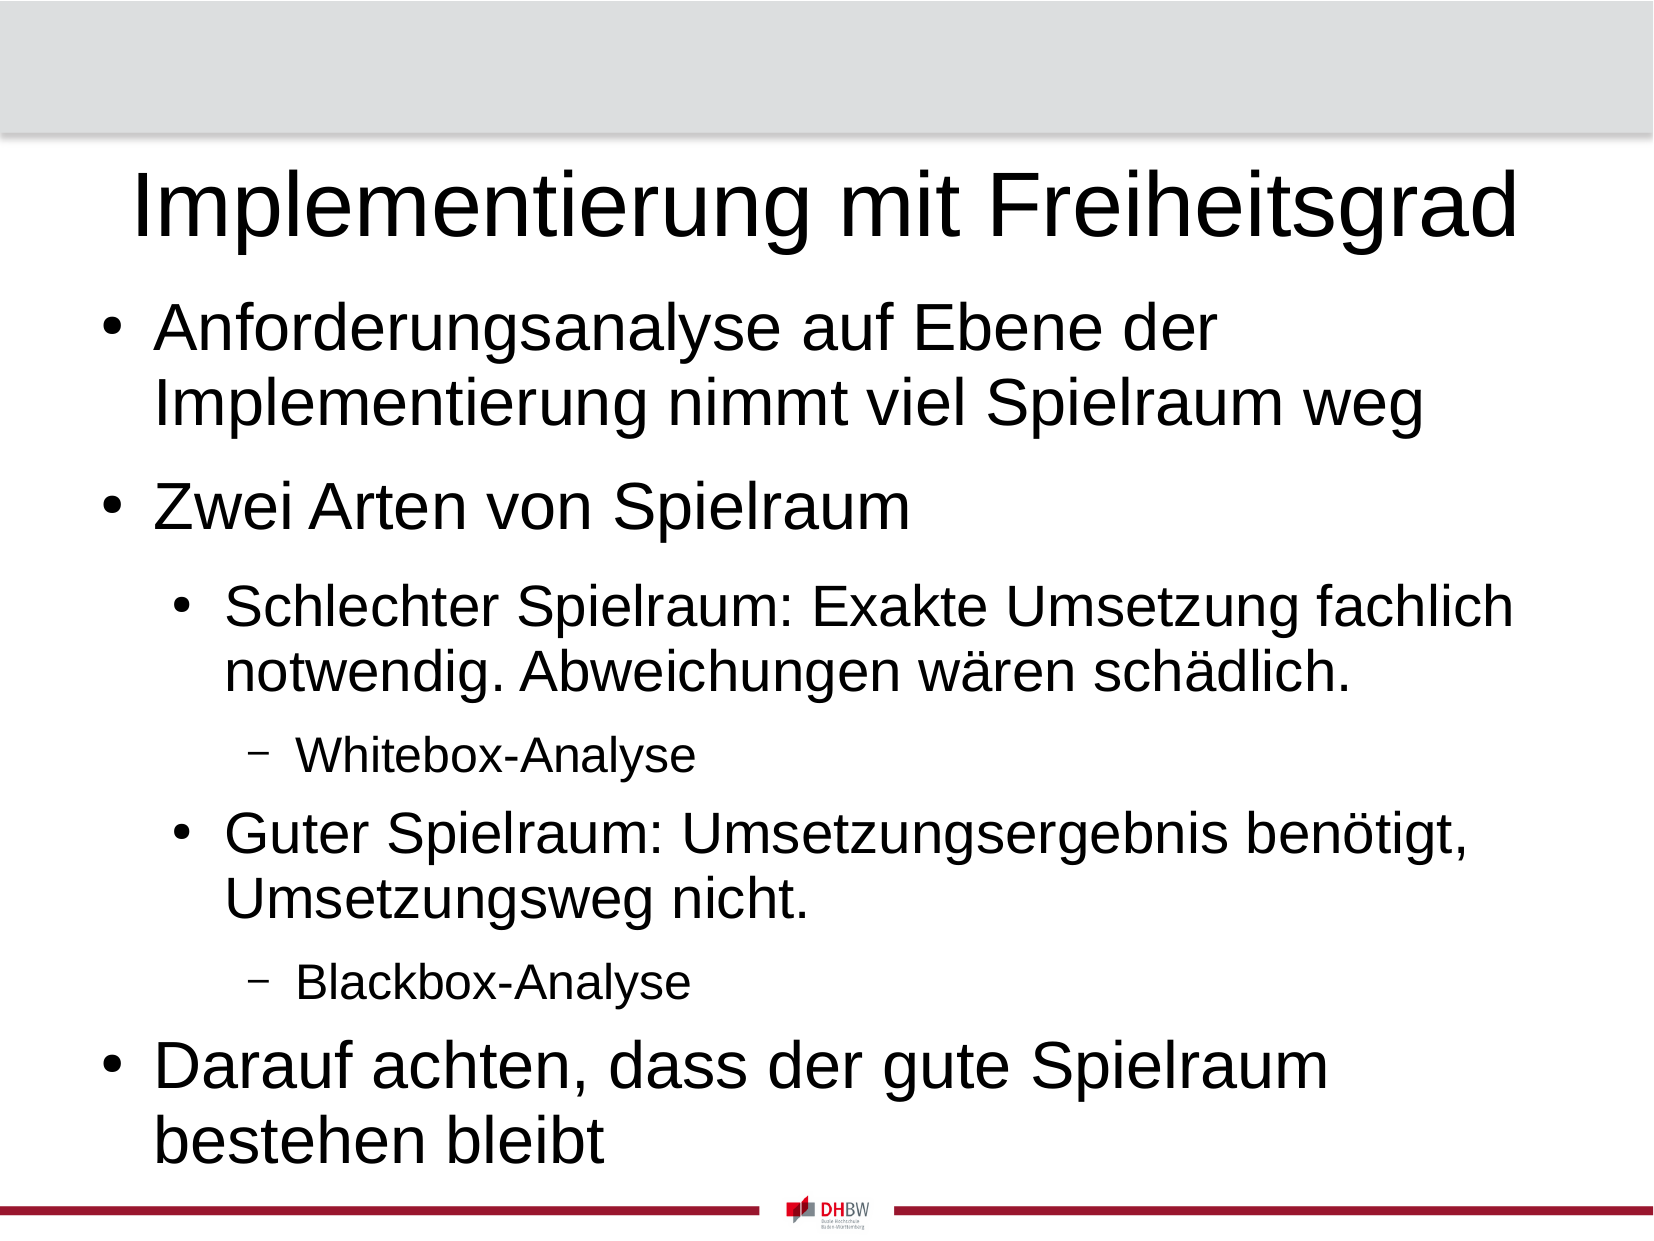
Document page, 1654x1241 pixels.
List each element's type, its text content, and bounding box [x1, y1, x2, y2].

picture [0, 1, 1654, 1237]
list Anforderungsanalyse auf Ebene der Implementierung nimmt viel Spielraum weg Zwei Arten von Spielraum Schlechter Spielraum: Exakte Umsetzung fachlich notwendig. Abweichungen wären schädlich. Whitebox-Analyse Guter Spielraum: Umsetzungsergebnis benötigt, Umsetzungsweg nicht. Blackbox-Analyse Darauf achten, dass der gute Spielraum bestehen bleibt [82, 290, 1571, 1177]
title Implementierung mit Freiheitsgrad [82, 147, 1571, 257]
